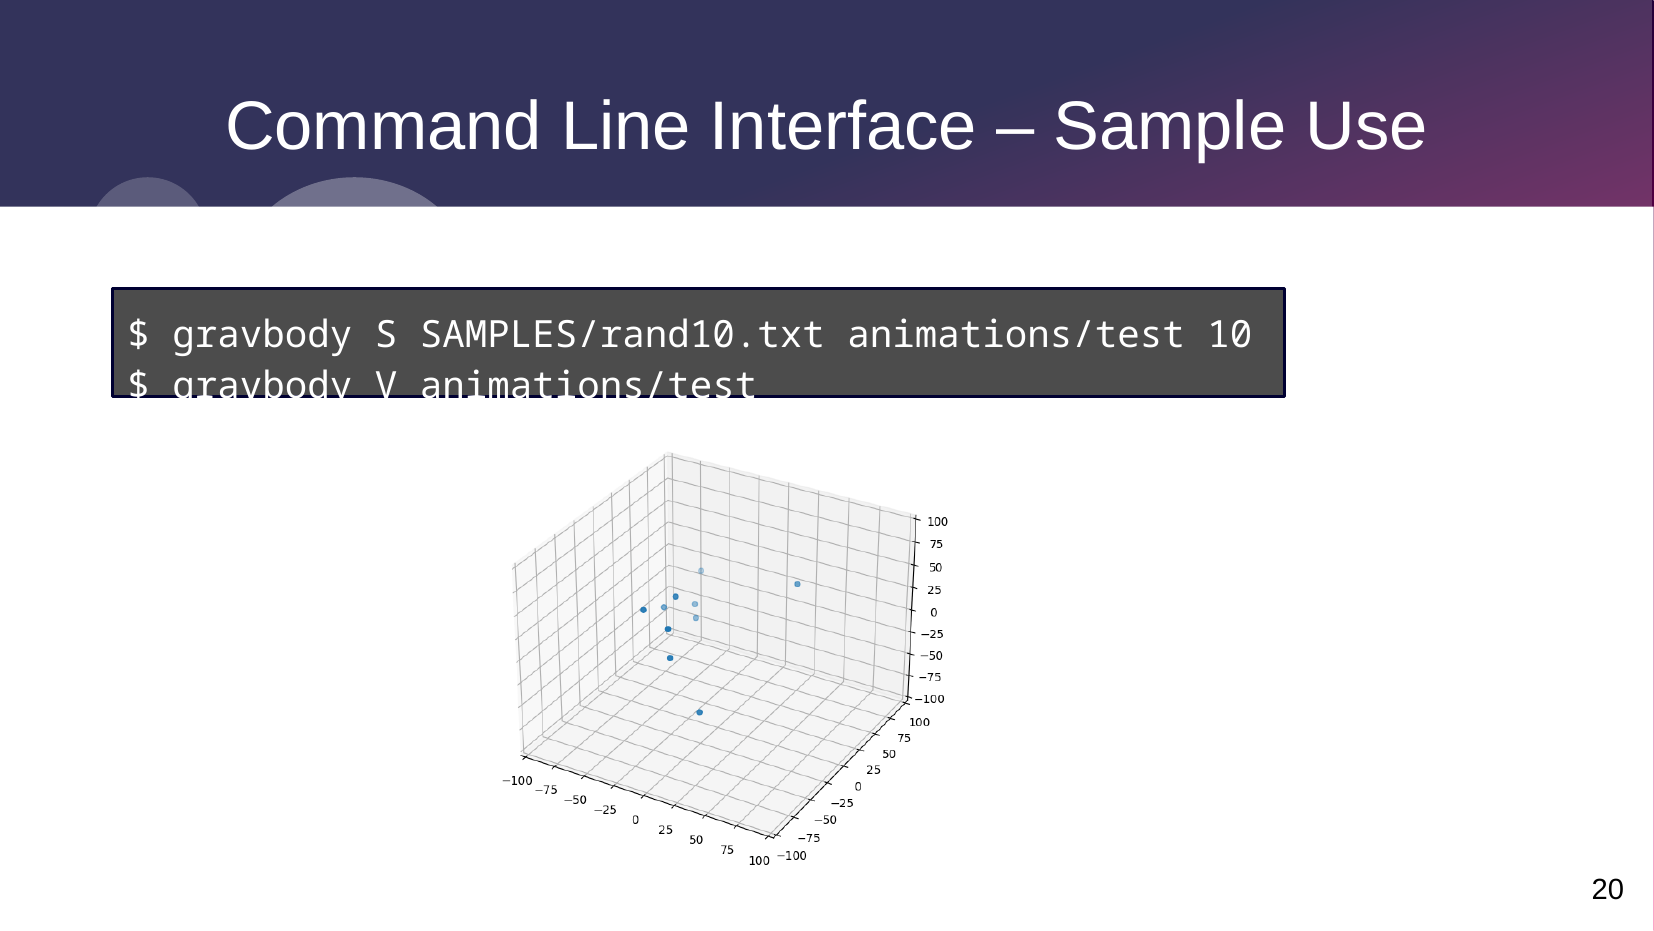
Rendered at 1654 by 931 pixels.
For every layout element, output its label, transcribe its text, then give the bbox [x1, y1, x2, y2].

picture [412, 397, 996, 930]
text_box $ gravbody S SAMPLES/rand10.txt animations/test 10 $ gravbody V animations/test [112, 300, 1268, 390]
text_box [327, 390, 338, 397]
text_box [223, 390, 233, 396]
text_box [206, 390, 221, 397]
text_box [425, 390, 435, 396]
text_box [112, 390, 137, 397]
text_box [678, 390, 695, 397]
text_box [438, 390, 445, 397]
text_box [178, 390, 188, 396]
text_box [112, 288, 1285, 397]
text_box [619, 390, 637, 397]
text_box [301, 390, 312, 397]
title Command Line Interface – Sample Use [88, 44, 1565, 207]
text_box [462, 390, 474, 397]
text_box [695, 390, 727, 397]
text_box [140, 390, 177, 397]
text_box [313, 390, 323, 396]
text_box [583, 390, 594, 396]
text_box [528, 390, 541, 397]
text_box [268, 390, 279, 396]
text_box [236, 390, 248, 397]
text_box [729, 390, 743, 397]
text_box [343, 390, 383, 397]
text_box [478, 390, 489, 397]
text_box [639, 390, 651, 397]
text_box [192, 390, 202, 397]
text_box [594, 390, 602, 397]
text_box [543, 390, 564, 397]
text_box [652, 390, 676, 397]
text_box [605, 390, 615, 397]
text_box [279, 390, 289, 397]
text_box [515, 390, 525, 396]
text_box [253, 390, 265, 397]
text_box [290, 390, 301, 396]
text_box [568, 390, 582, 397]
text_box [448, 390, 458, 397]
text_box [388, 390, 423, 397]
